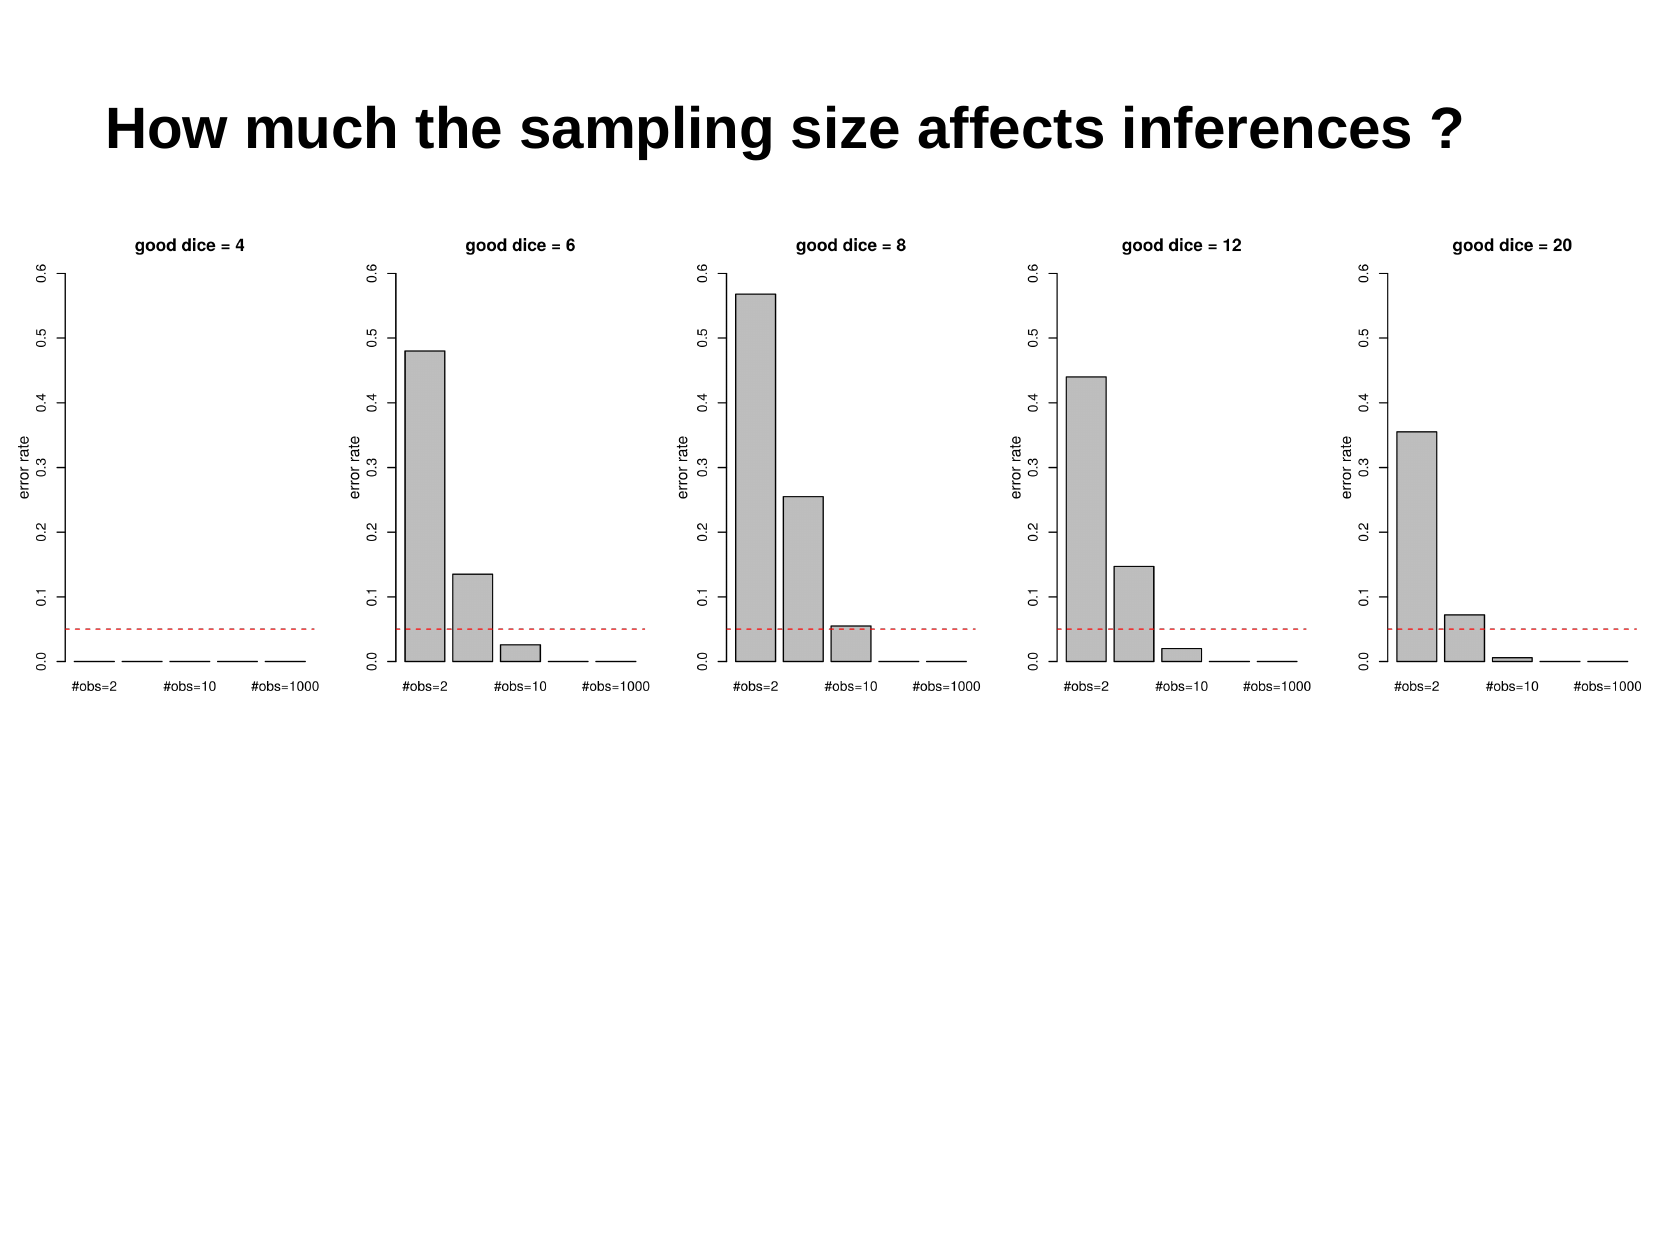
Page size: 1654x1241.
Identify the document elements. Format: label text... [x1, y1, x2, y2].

picture [18, 238, 1641, 691]
text_box How much the sampling size affects inferences ? [90, 88, 1542, 188]
